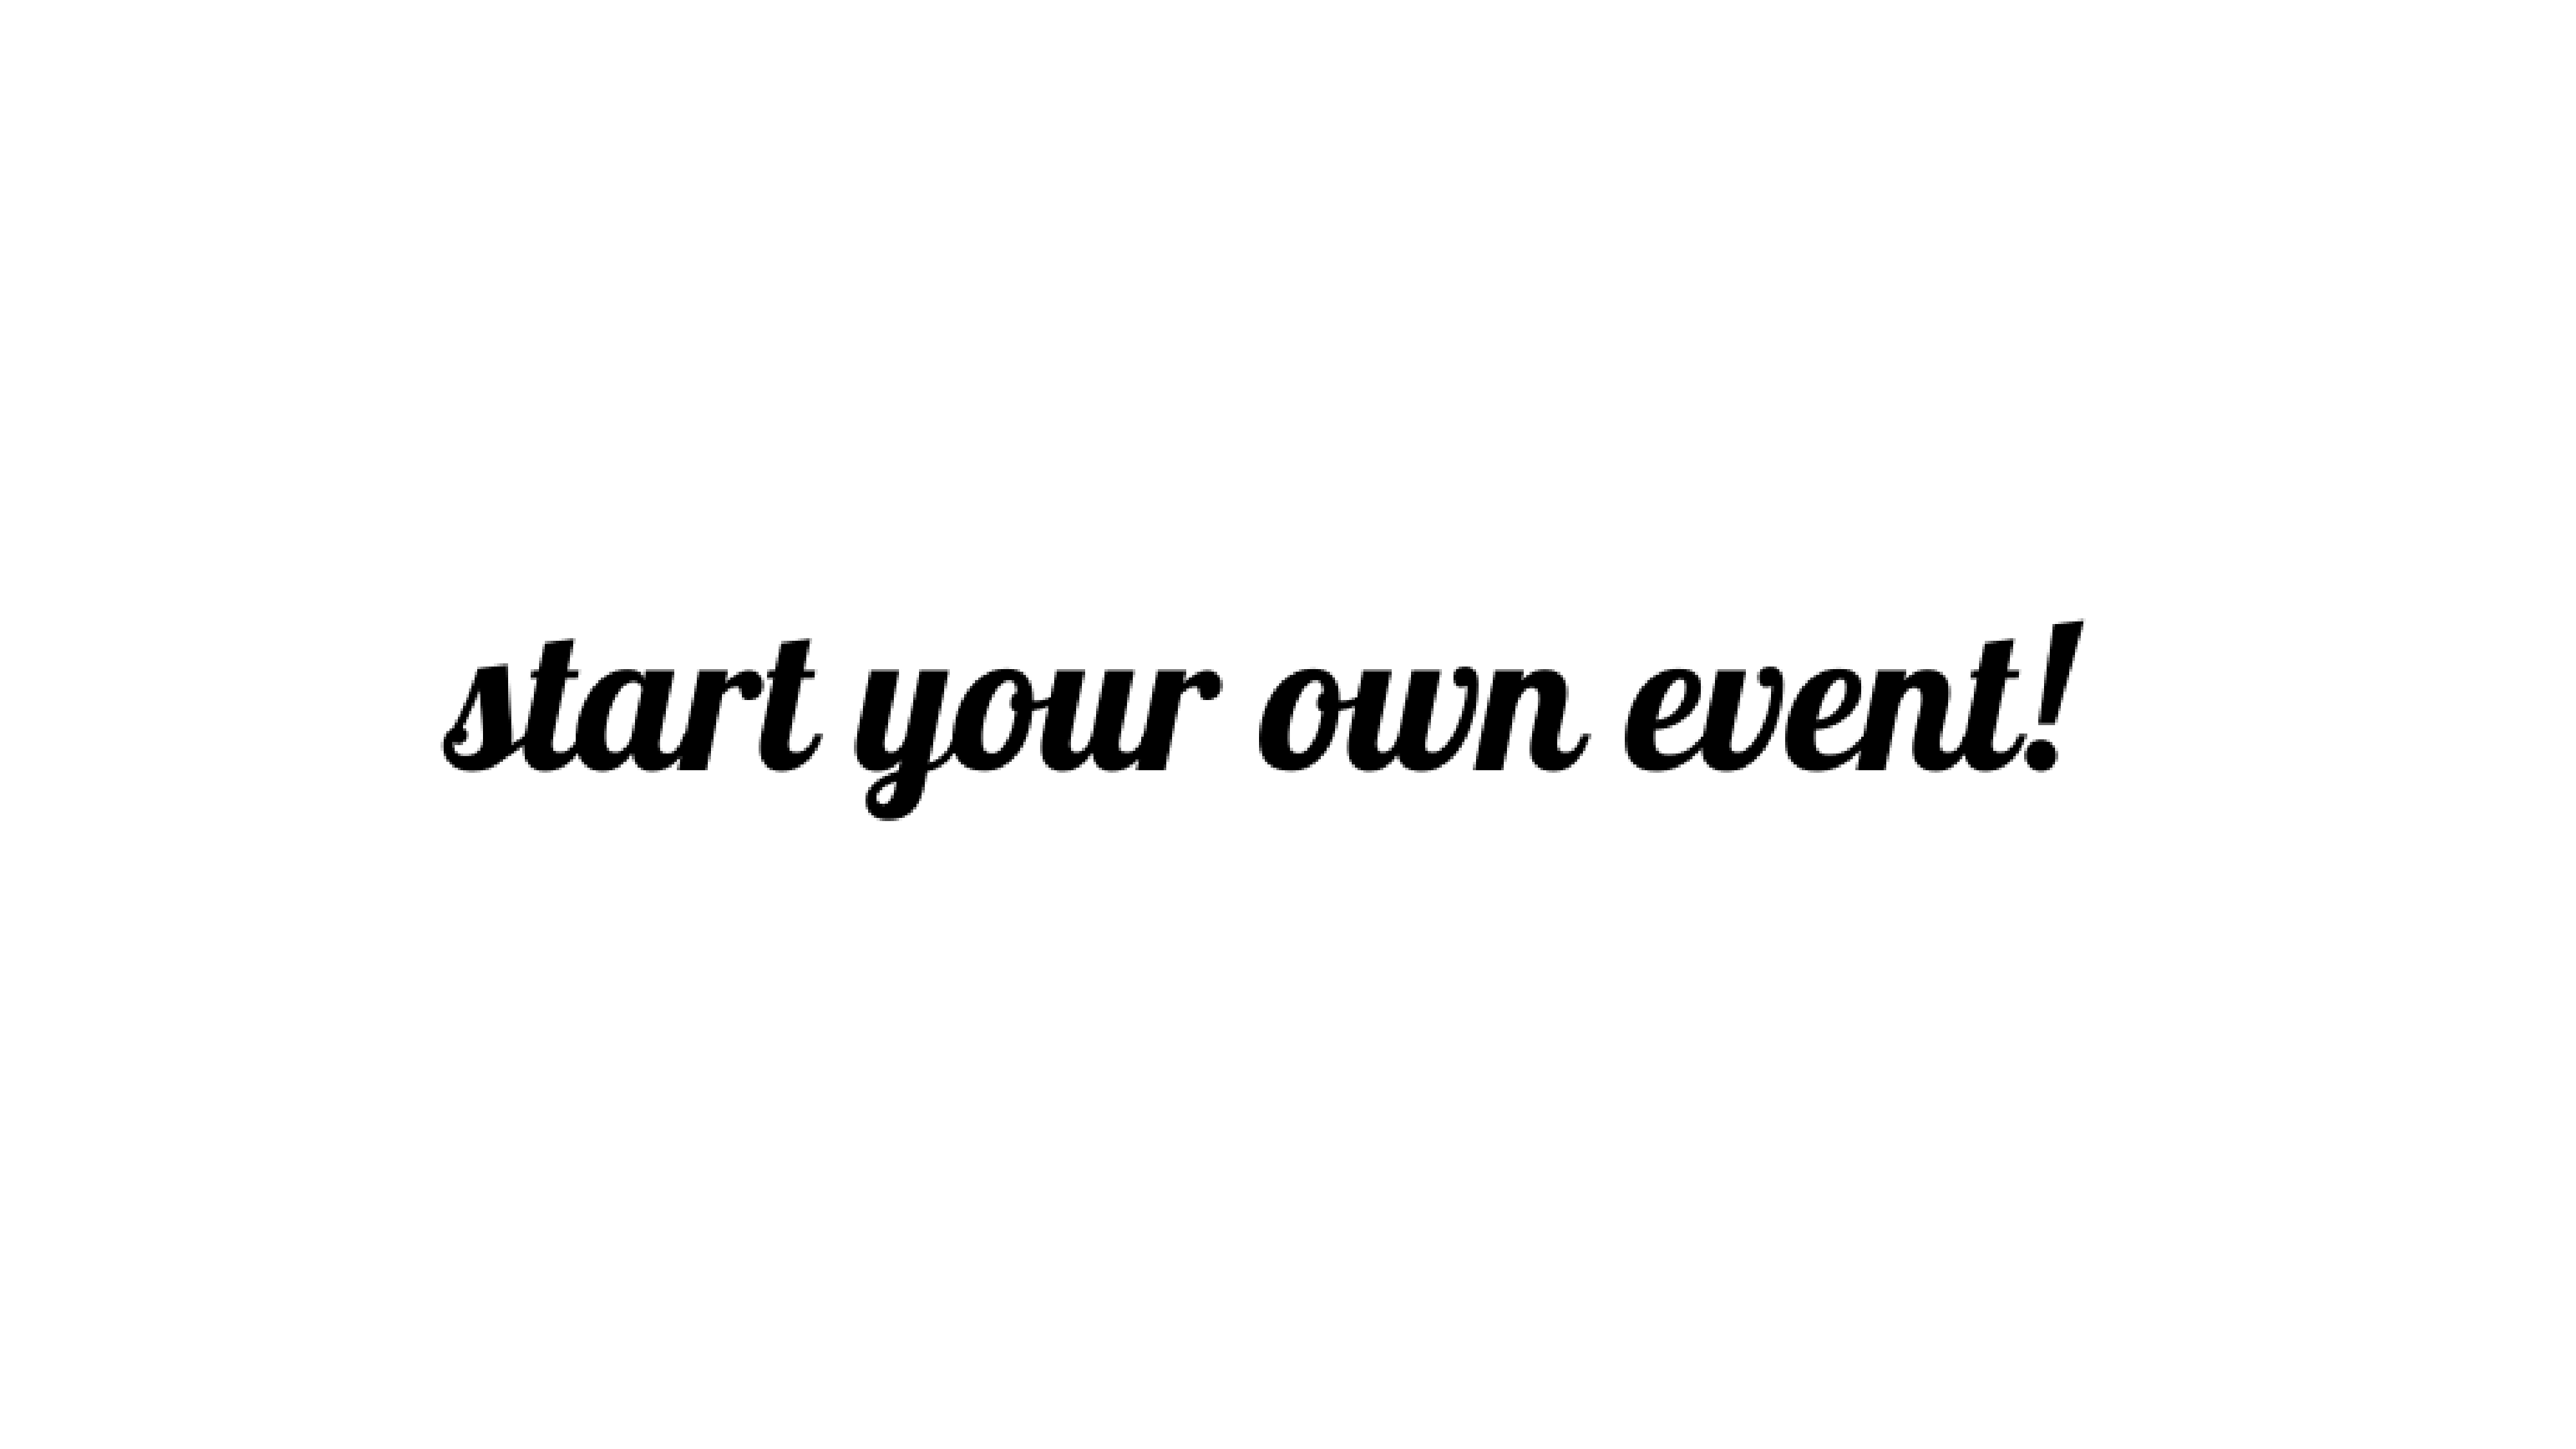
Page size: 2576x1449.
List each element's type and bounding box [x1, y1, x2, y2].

picture [252, 454, 2369, 995]
